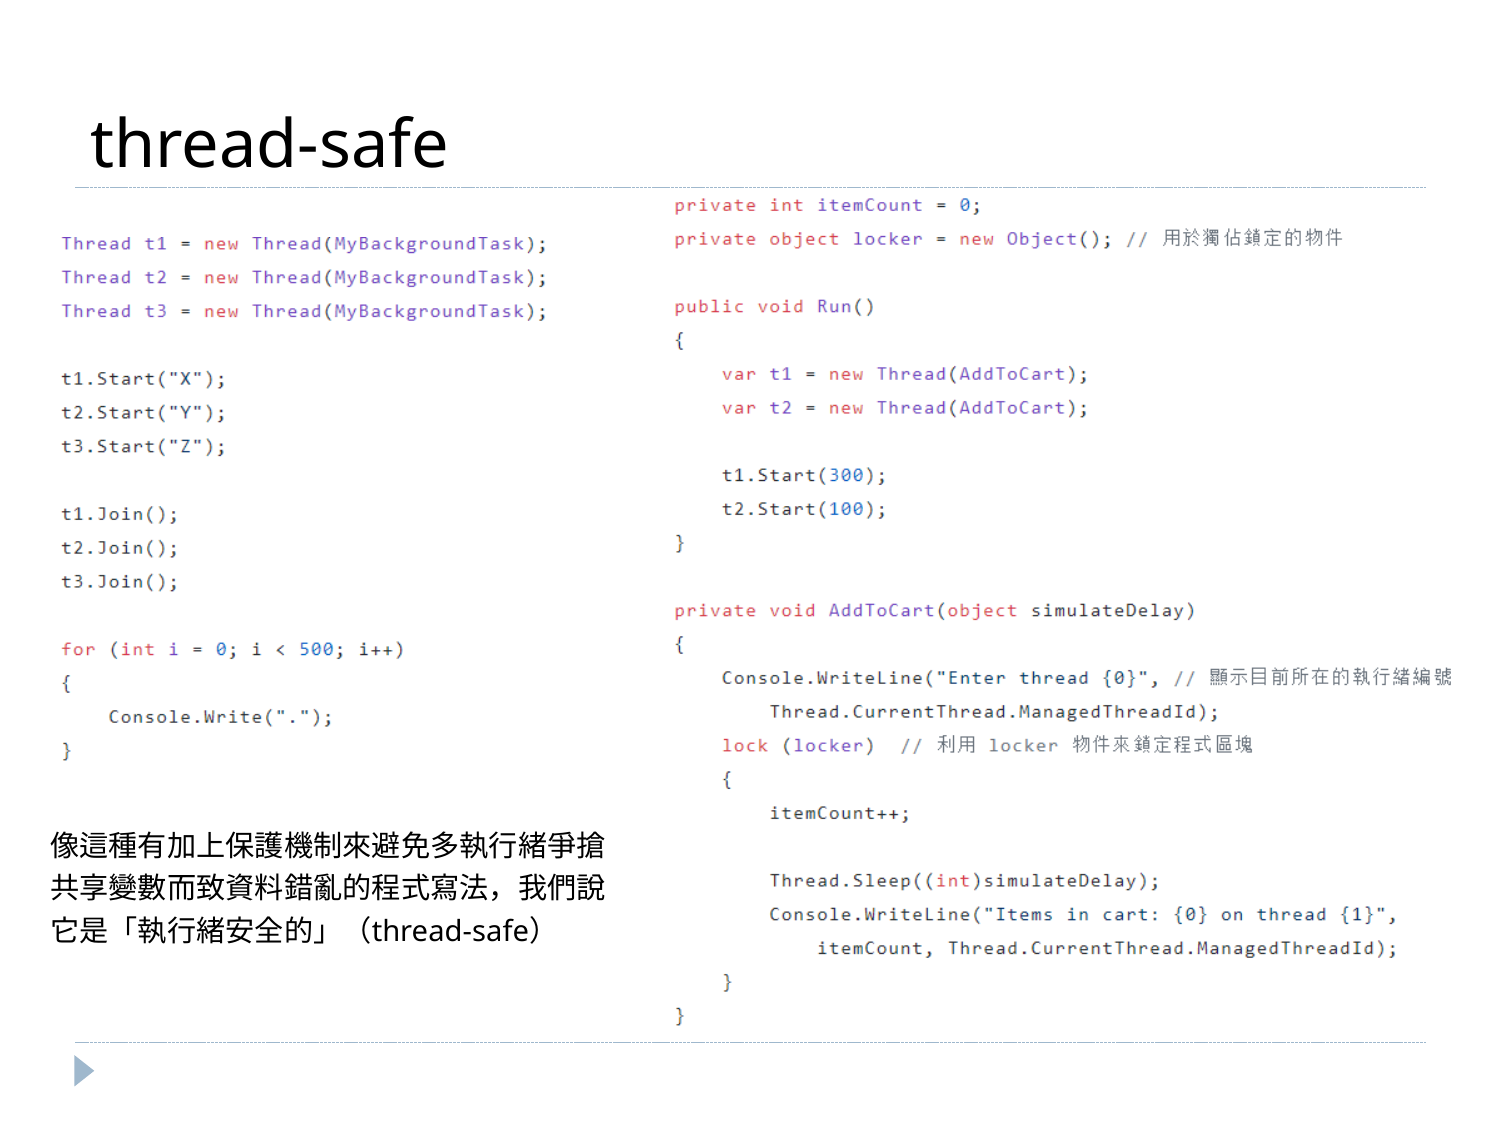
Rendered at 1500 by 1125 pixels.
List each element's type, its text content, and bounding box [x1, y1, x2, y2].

title thread-safe [75, 25, 1426, 188]
text_box 像這種有加上保護機制來避免多執行緒爭搶共享變數而致資料錯亂的程式寫法，我們說它是「執行緒安全的」（thread-safe） [35, 814, 650, 1028]
picture [47, 237, 587, 768]
picture [649, 196, 1471, 1028]
